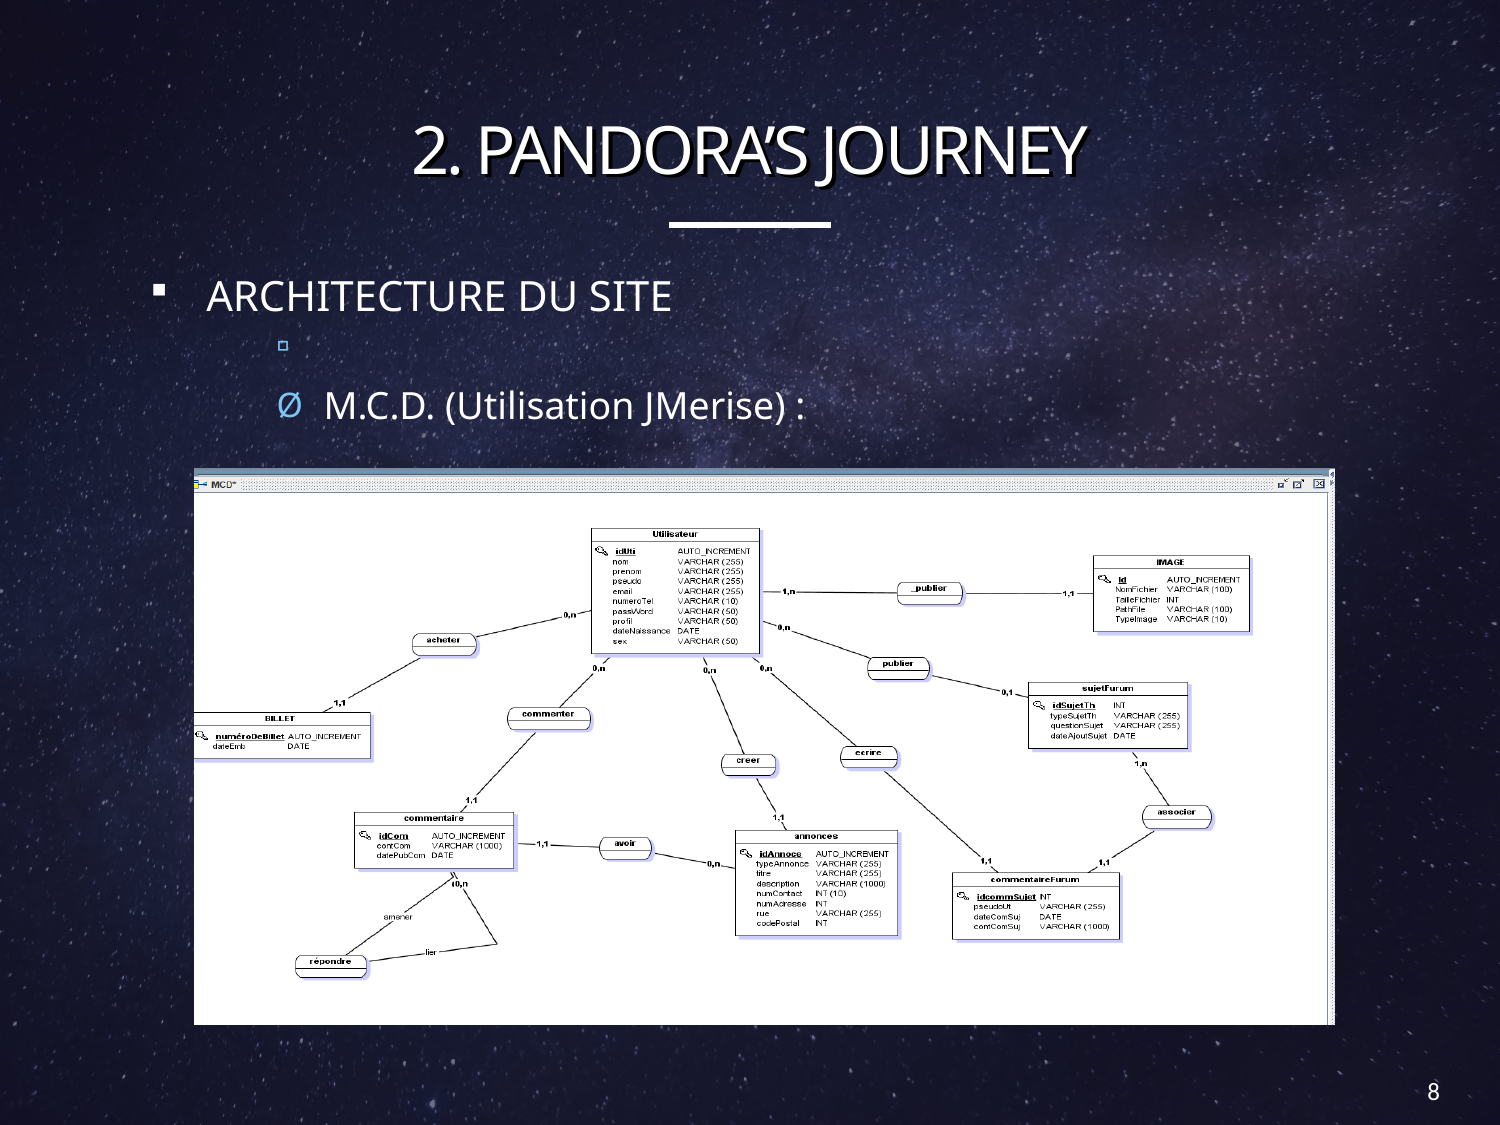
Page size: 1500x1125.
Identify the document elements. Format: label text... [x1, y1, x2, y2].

list ARCHITECTURE DU SITE M.C.D. (Utilisation JMerise) : [112, 262, 1388, 1083]
text_box [1412, 1052, 1488, 1113]
picture [194, 468, 1335, 1026]
title 2. PANDORA’S JOURNEY [112, 99, 1388, 200]
